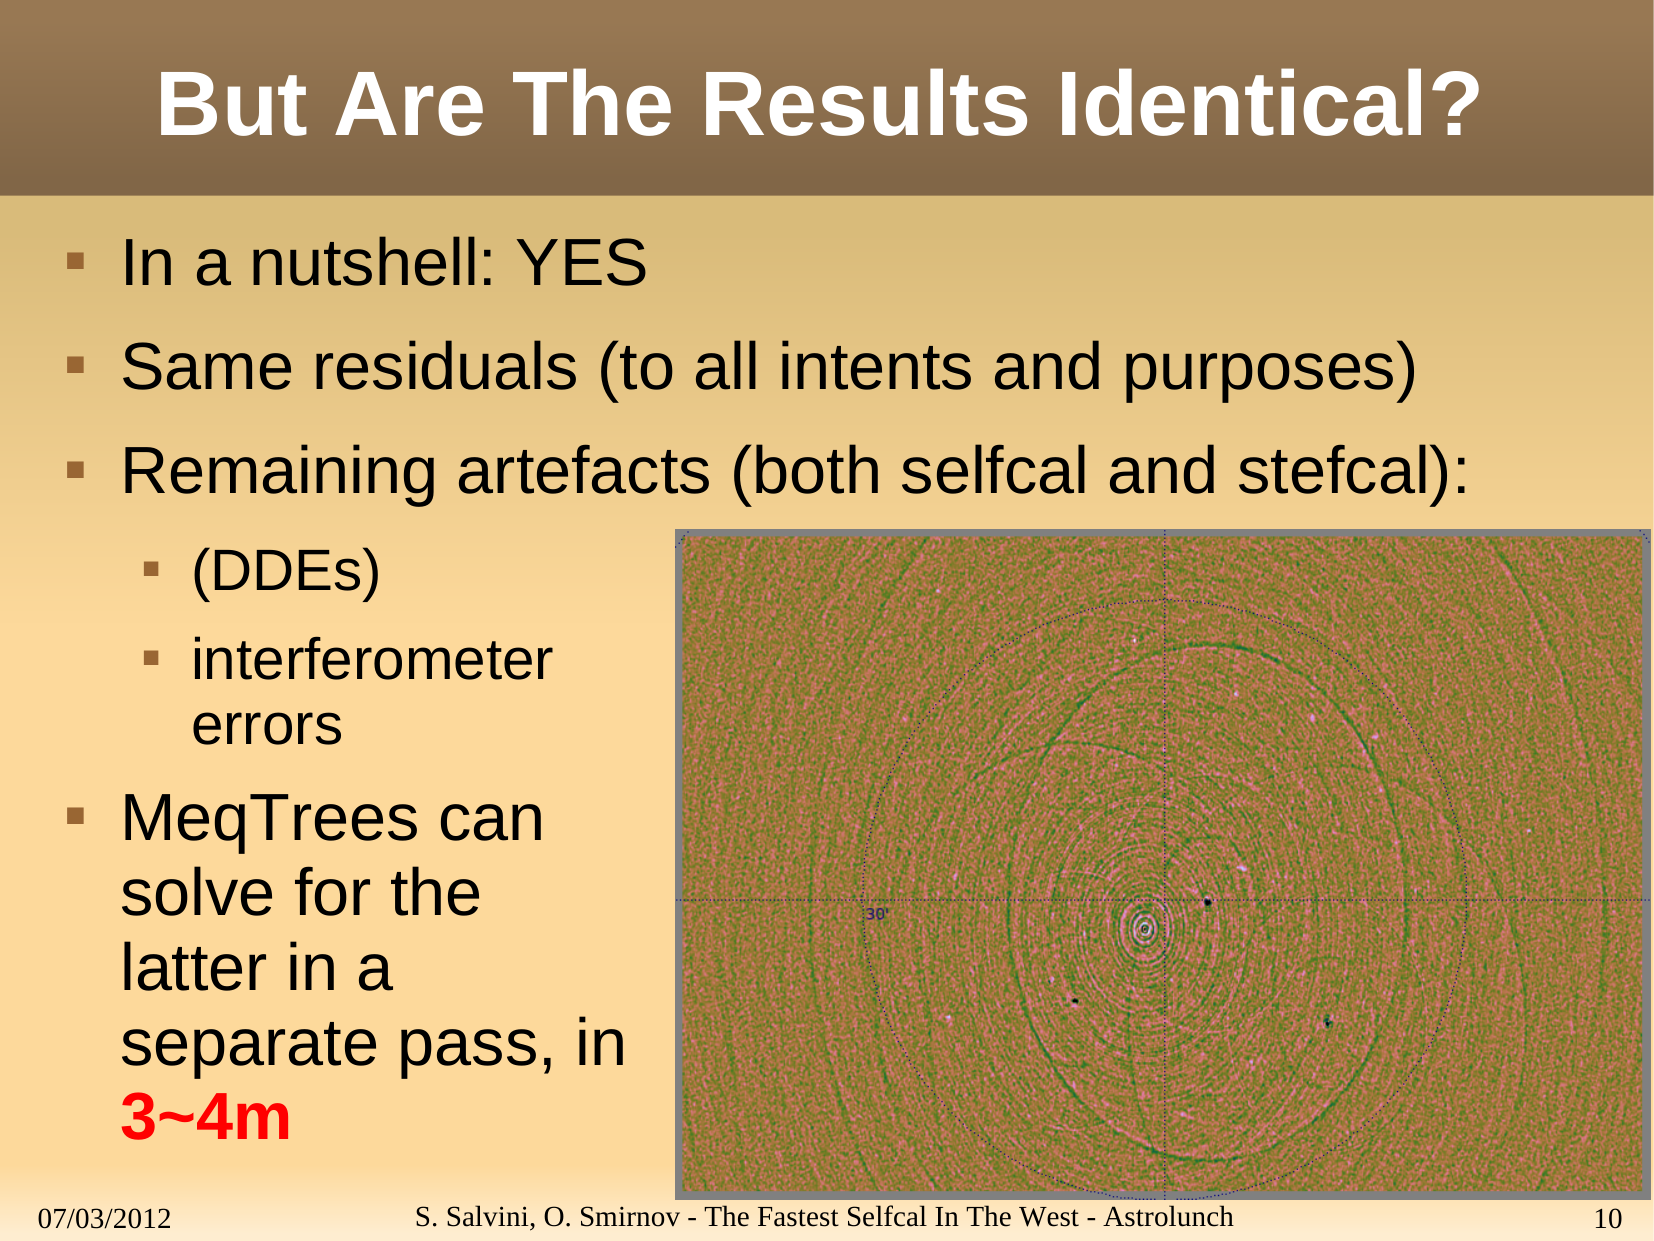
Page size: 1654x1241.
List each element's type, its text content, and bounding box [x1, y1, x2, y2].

list In a nutshell: YES Same residuals (to all intents and purposes) Remaining artefacts (both selfcal and stefcal): (DDEs) interferometer errors MeqTrees can solve for the latter in a separate pass, in 3~4m [49, 225, 1538, 1155]
picture [0, 0, 1654, 1241]
title But Are The Results Identical? [76, 7, 1565, 200]
